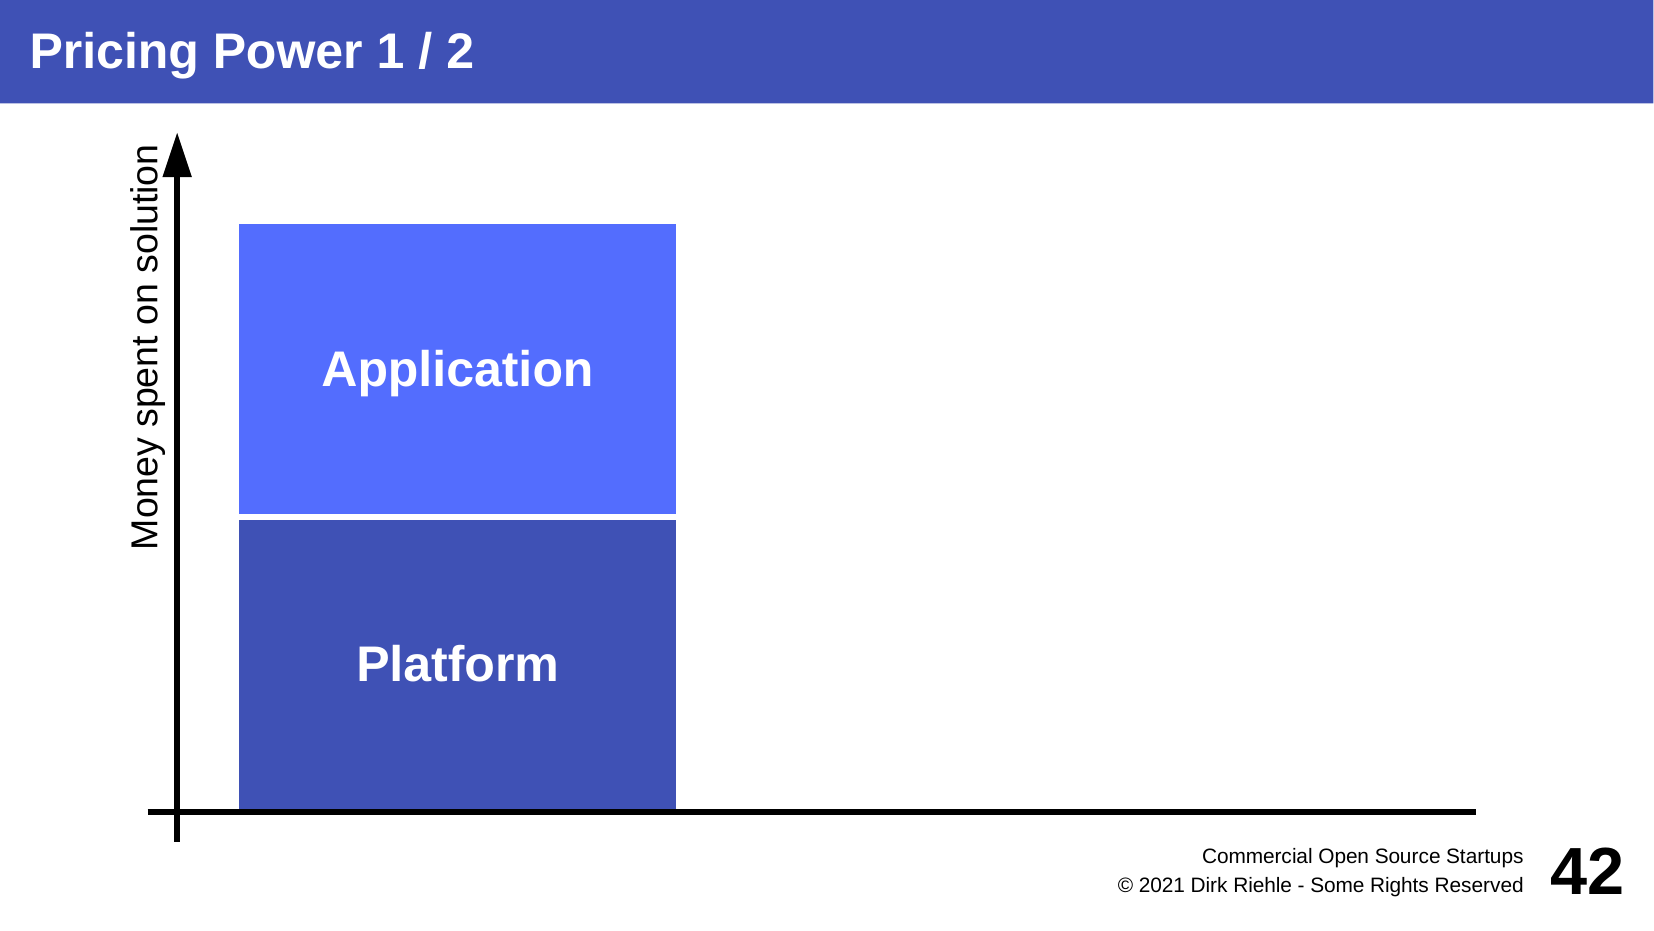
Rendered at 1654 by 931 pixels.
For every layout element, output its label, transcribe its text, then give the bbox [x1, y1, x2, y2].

title Pricing Power 1 / 2 [0, 0, 1654, 104]
text_box Application [236, 221, 680, 517]
text_box Money spent on solution [88, 132, 178, 813]
text_box Platform [236, 517, 680, 809]
